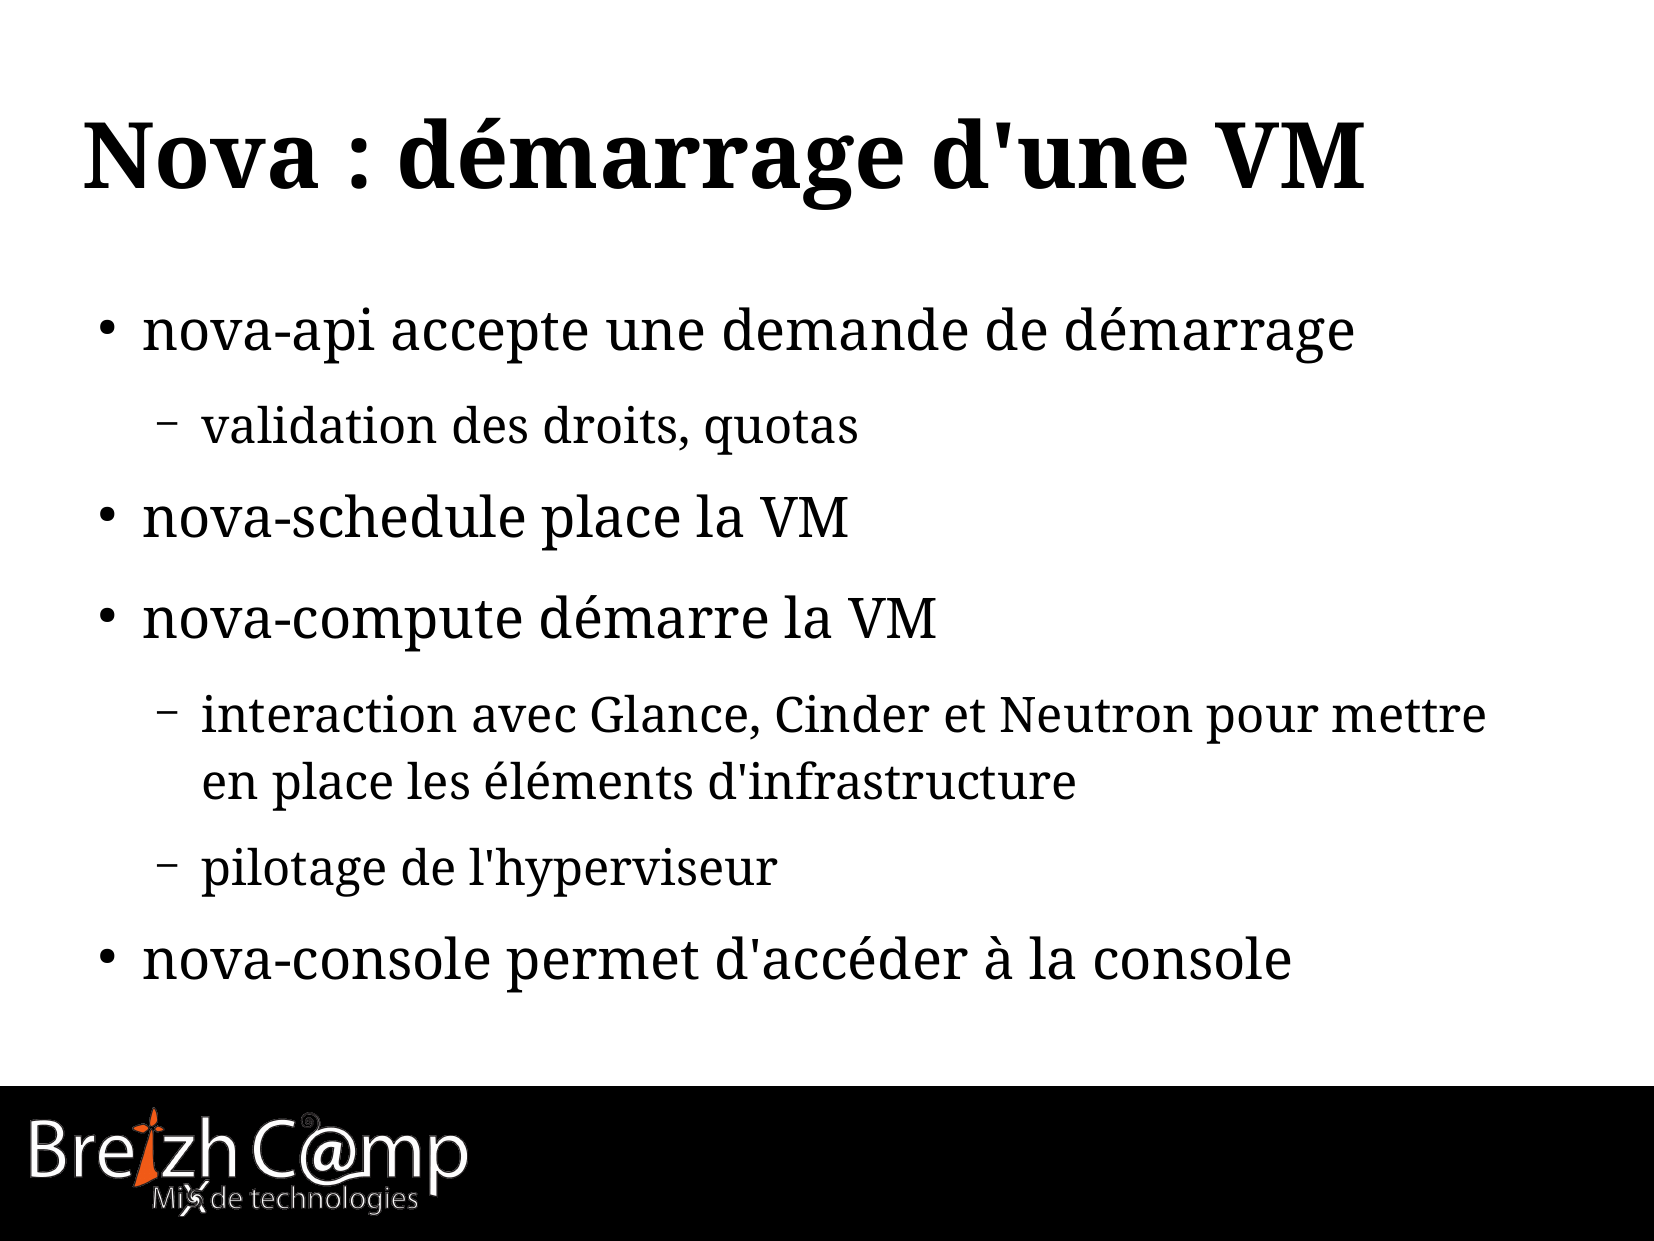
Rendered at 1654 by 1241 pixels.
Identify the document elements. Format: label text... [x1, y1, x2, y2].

picture [30, 1107, 468, 1217]
title Nova : démarrage d'une VM [82, 49, 1571, 257]
list nova-api accepte une demande de démarrage validation des droits, quotas nova-schedule place la VM nova-compute démarre la VM interaction avec Glance, Cinder et Neutron pour mettre en place les éléments d'infrastructure pilotage de l'hyperviseur nova-console permet d'accéder à la console [82, 290, 1538, 1010]
